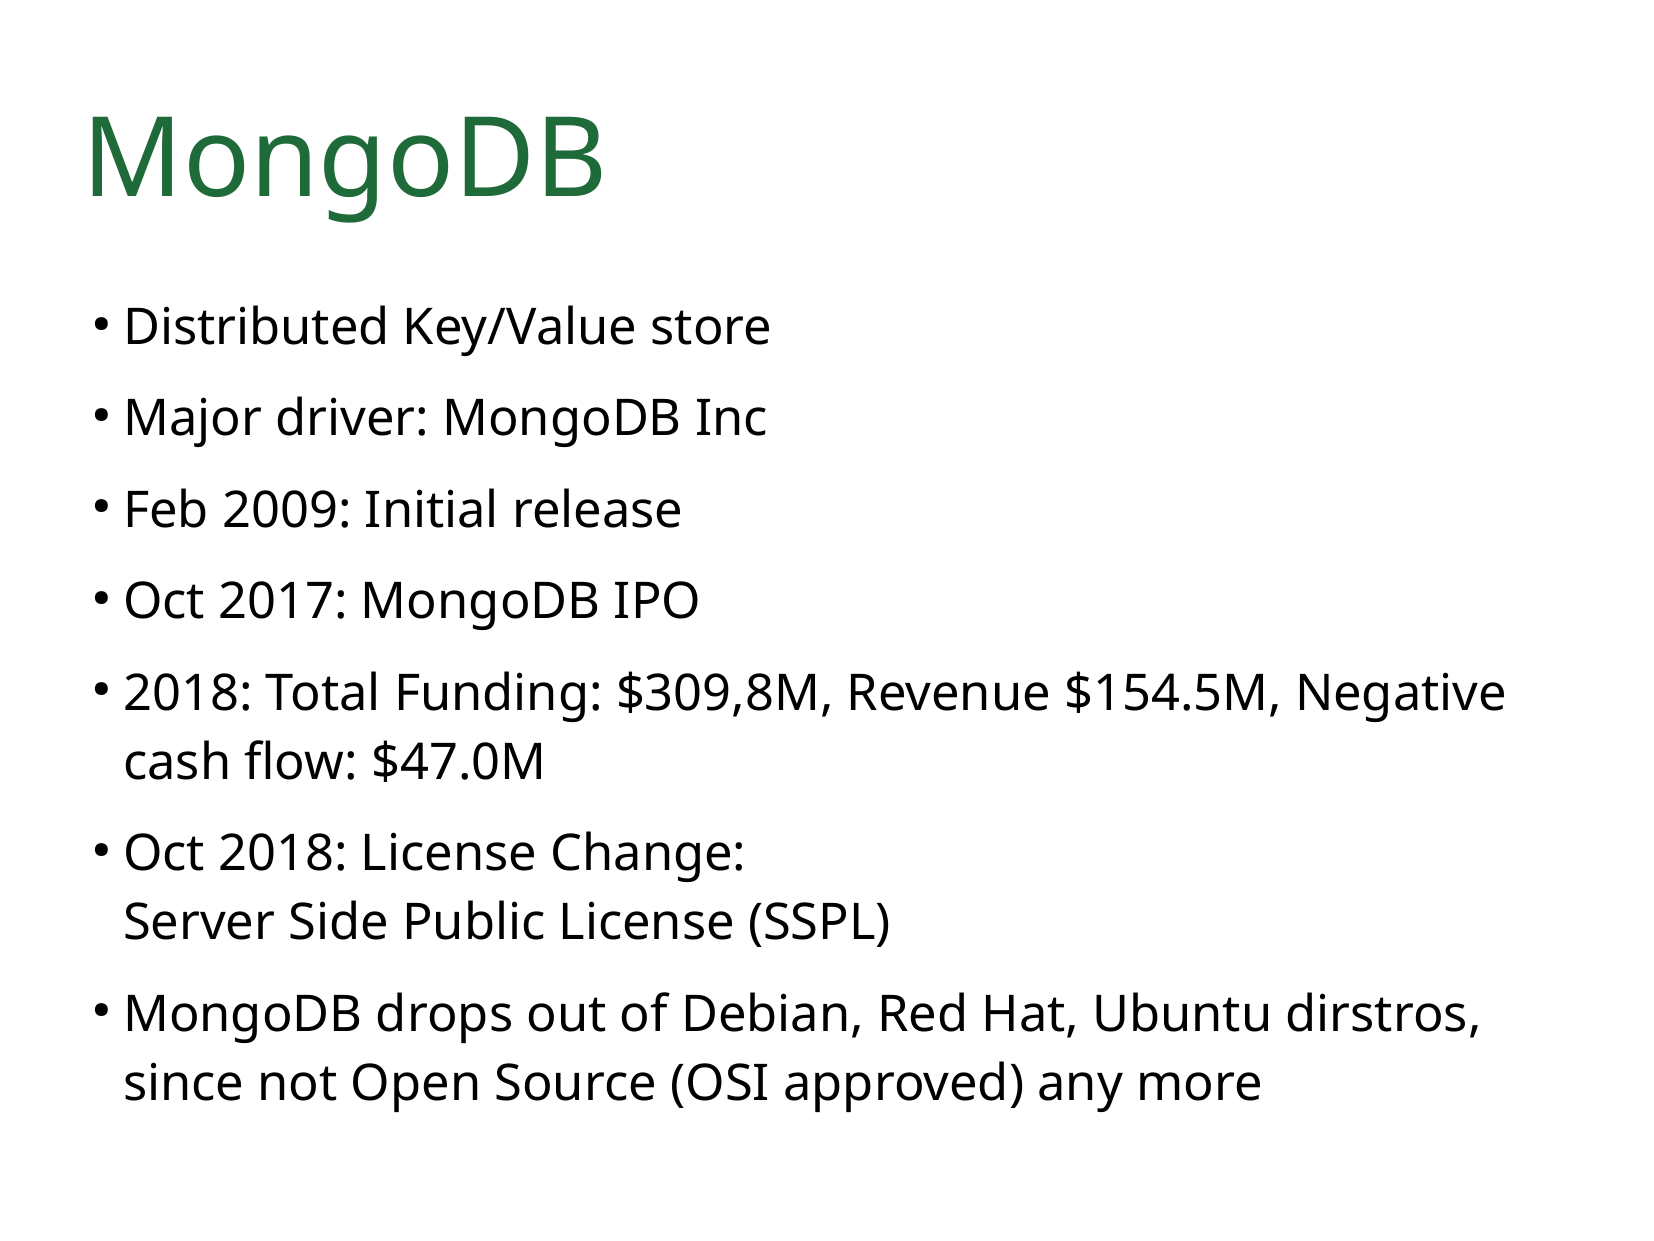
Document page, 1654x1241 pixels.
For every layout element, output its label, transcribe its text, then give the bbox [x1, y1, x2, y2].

title MongoDB [82, 49, 1571, 257]
list Distributed Key/Value store Major driver: MongoDB Inc Feb 2009: Initial release Oct 2017: MongoDB IPO 2018: Total Funding: $309,8M, Revenue $154.5M, Negative cash flow: $47.0M Oct 2018: License Change: Server Side Public License (SSPL) MongoDB drops out of Debian, Red Hat, Ubuntu dirstros, since not Open Source (OSI approved) any more [82, 290, 1571, 1126]
